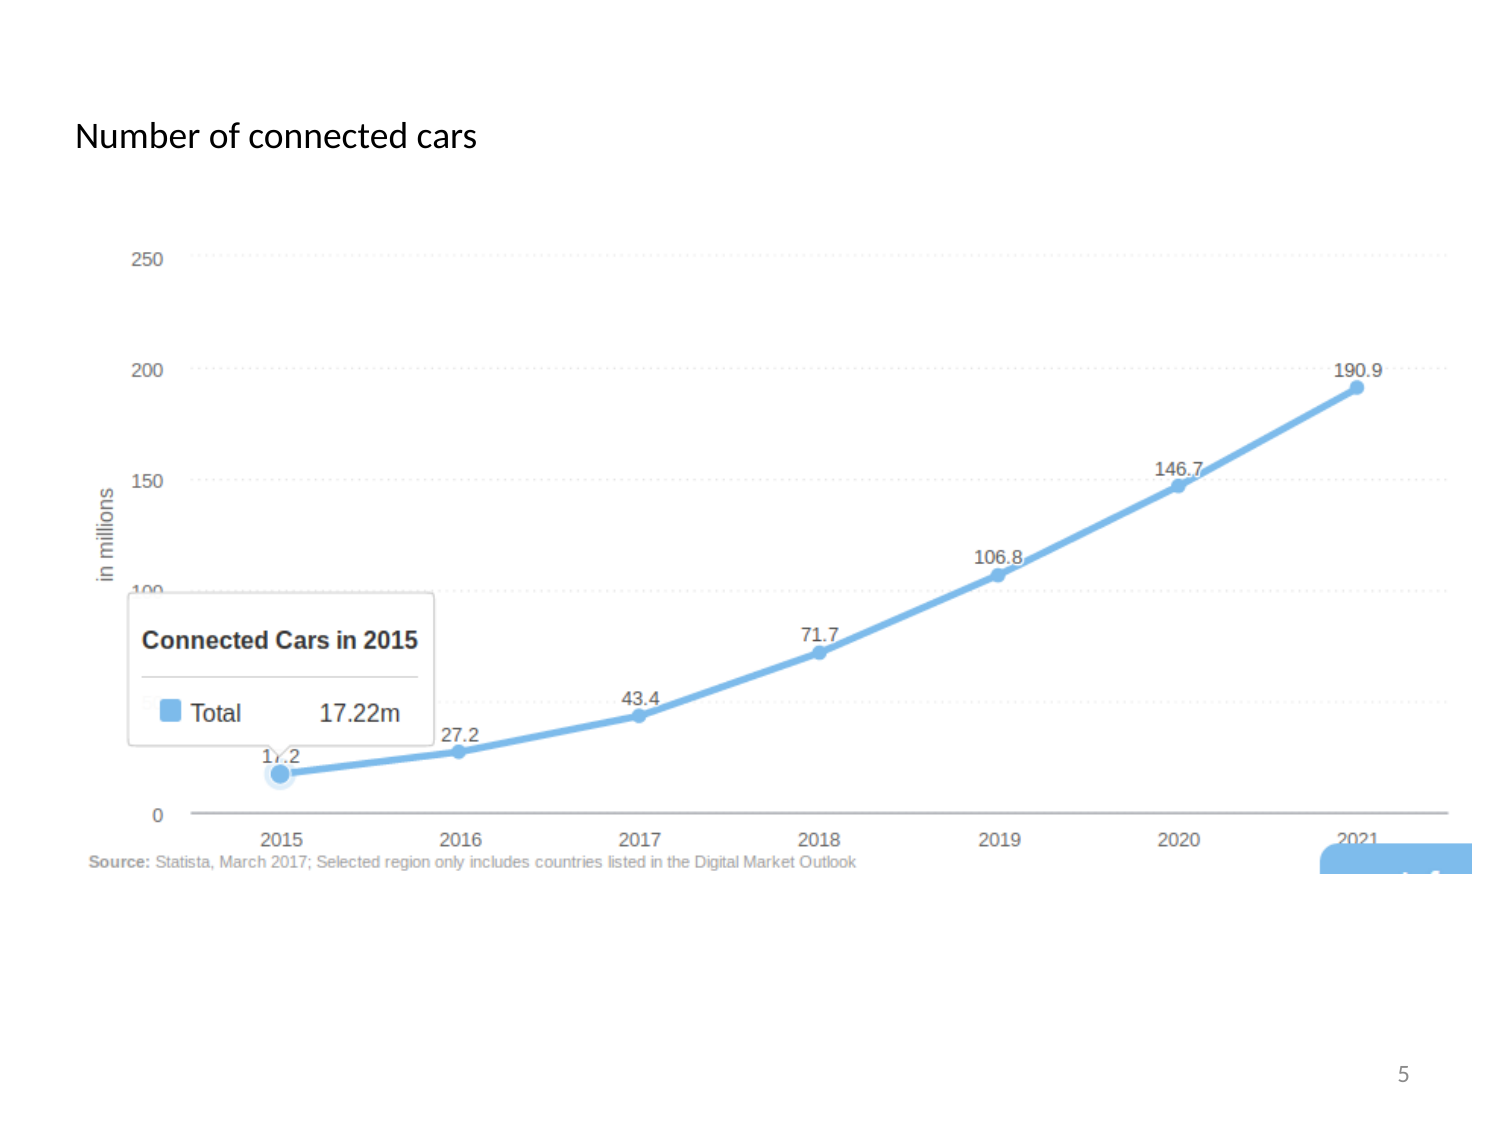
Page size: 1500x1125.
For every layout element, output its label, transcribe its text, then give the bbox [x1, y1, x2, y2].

title Number of connected cars [75, 45, 1425, 210]
picture [63, 210, 1472, 875]
